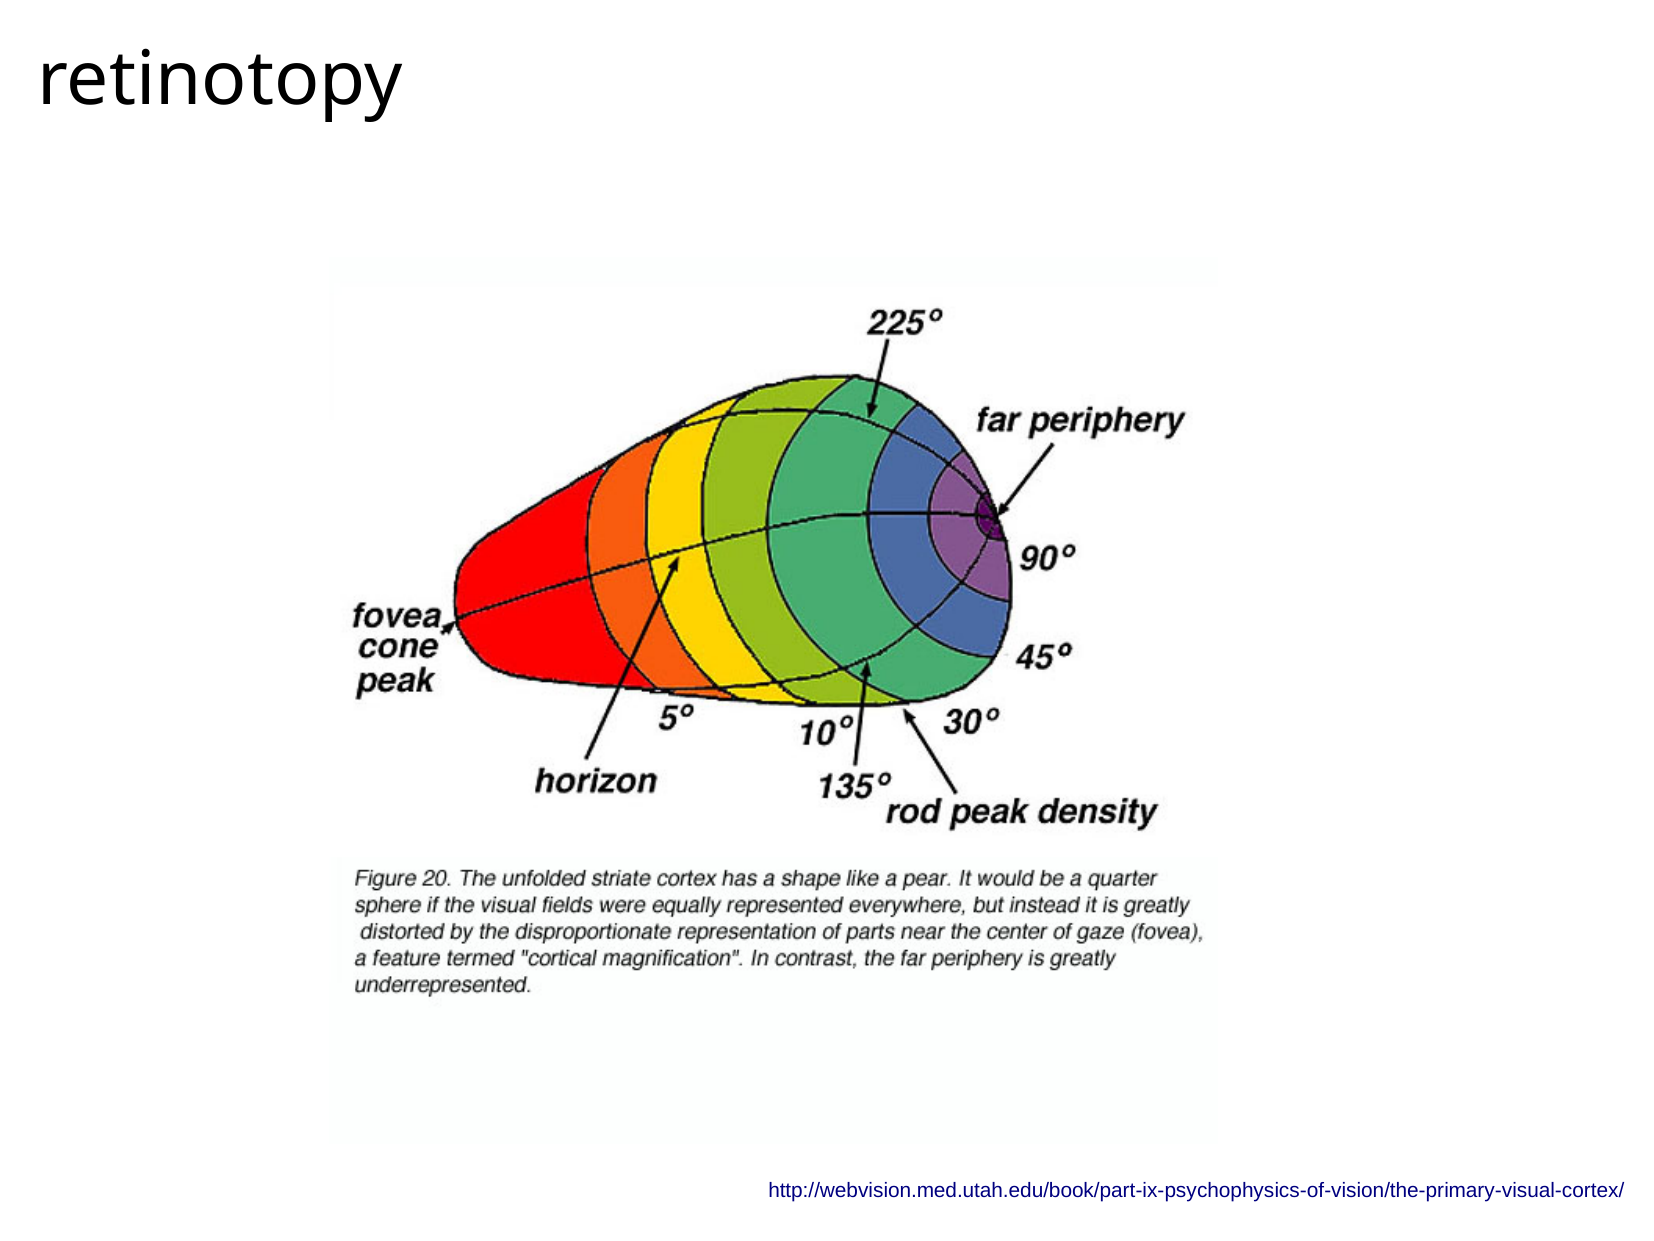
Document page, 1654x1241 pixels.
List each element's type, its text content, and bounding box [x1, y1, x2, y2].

text_box http://webvision.med.utah.edu/book/part-ix-psychophysics-of-vision/the-primary-visual-cortex/ [753, 1171, 1640, 1210]
picture [329, 257, 1218, 1144]
title retinotopy [37, 0, 1613, 151]
